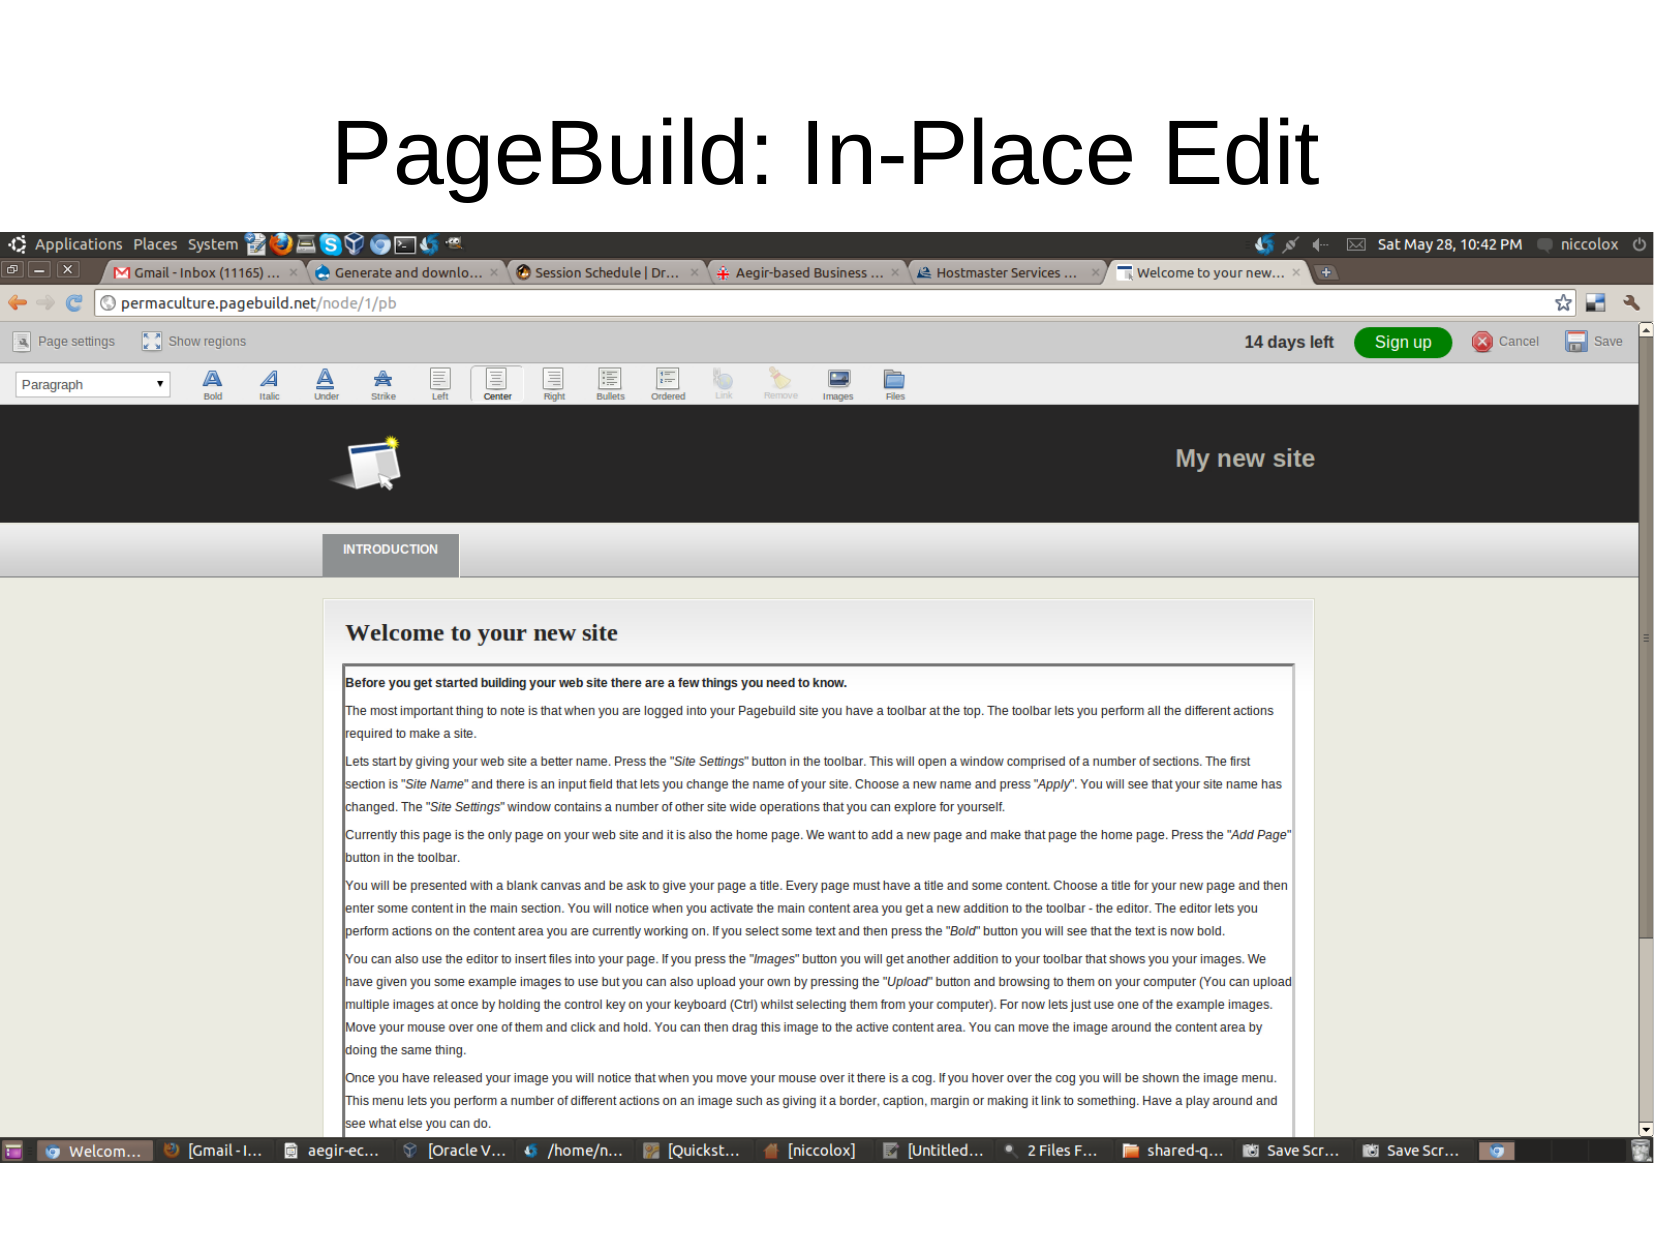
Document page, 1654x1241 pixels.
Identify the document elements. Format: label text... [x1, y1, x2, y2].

picture [0, 232, 1654, 1163]
title PageBuild: In-Place Edit [82, 56, 1571, 232]
